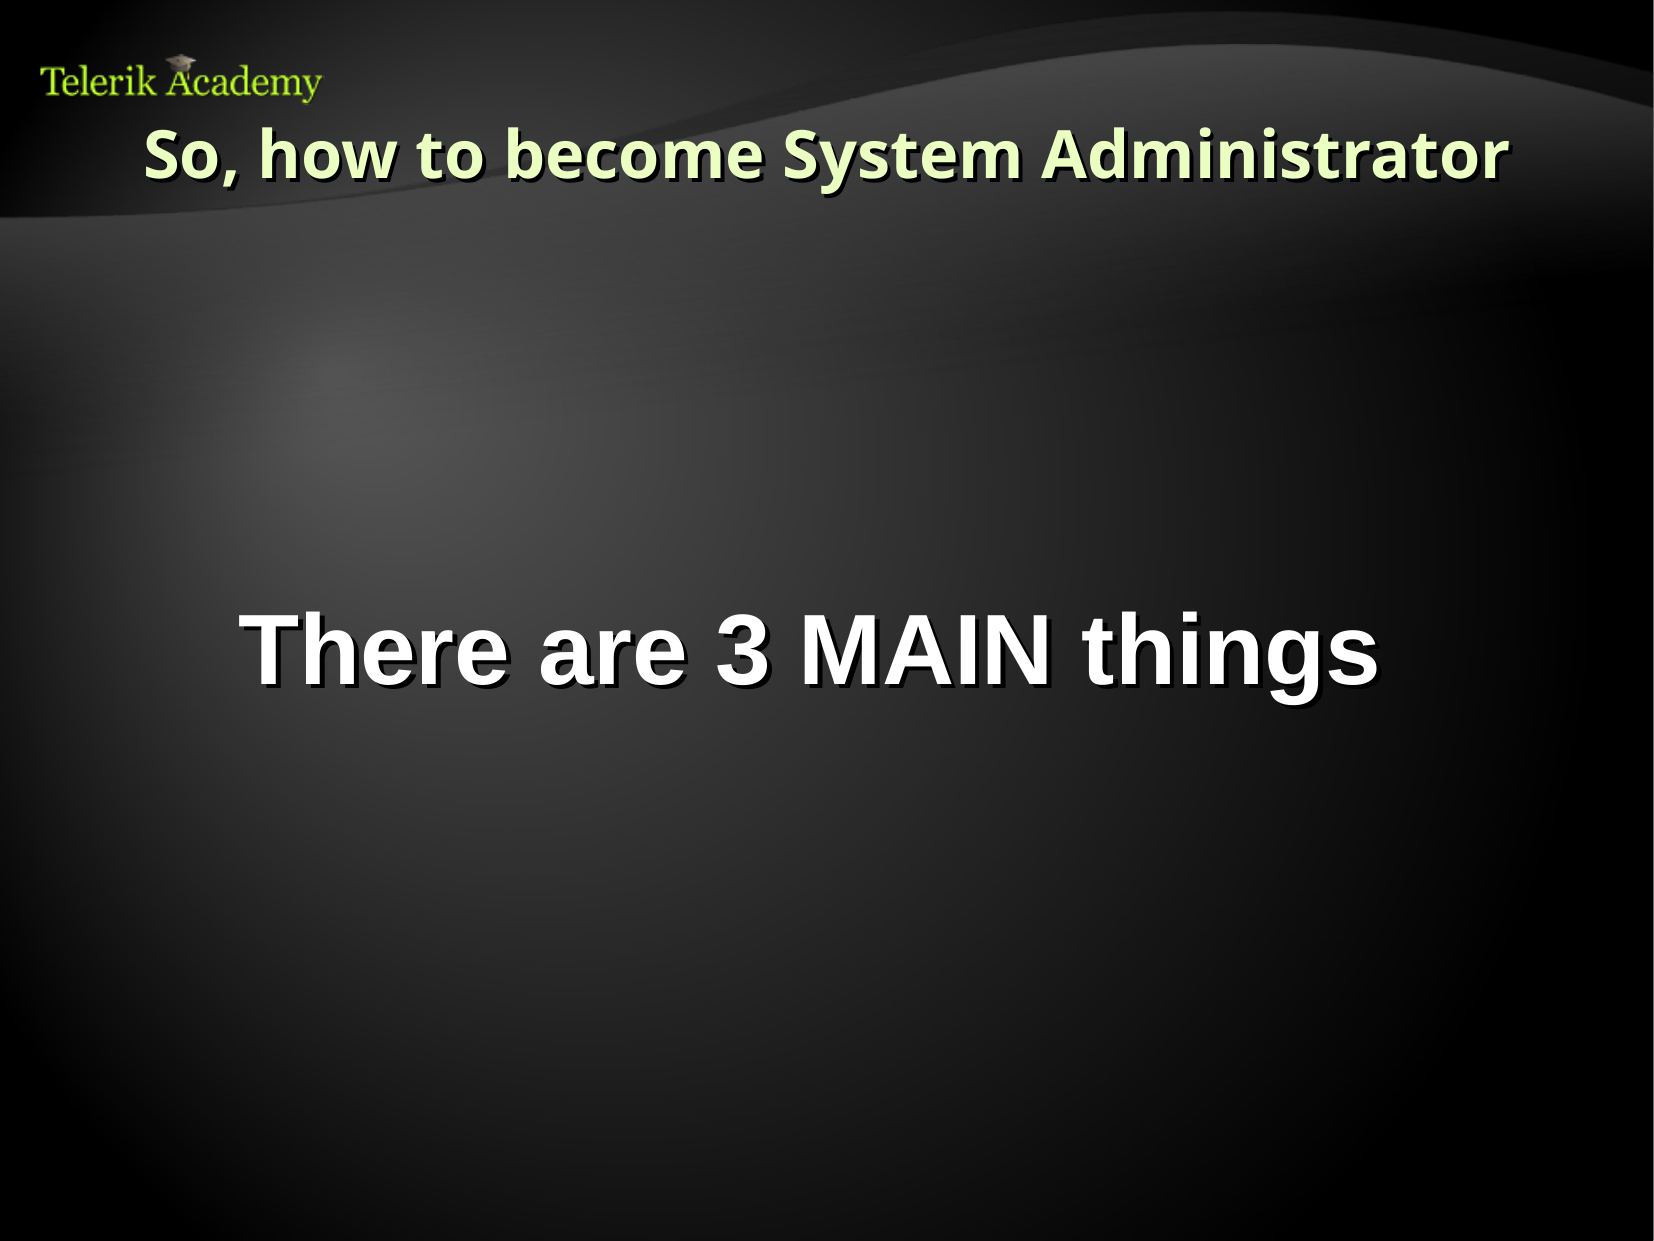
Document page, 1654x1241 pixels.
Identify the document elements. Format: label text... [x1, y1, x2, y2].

subtitle There are 3 MAIN things [82, 290, 1538, 1010]
picture [0, 0, 1654, 1241]
title So, how to become System Administrator [32, 49, 1623, 257]
